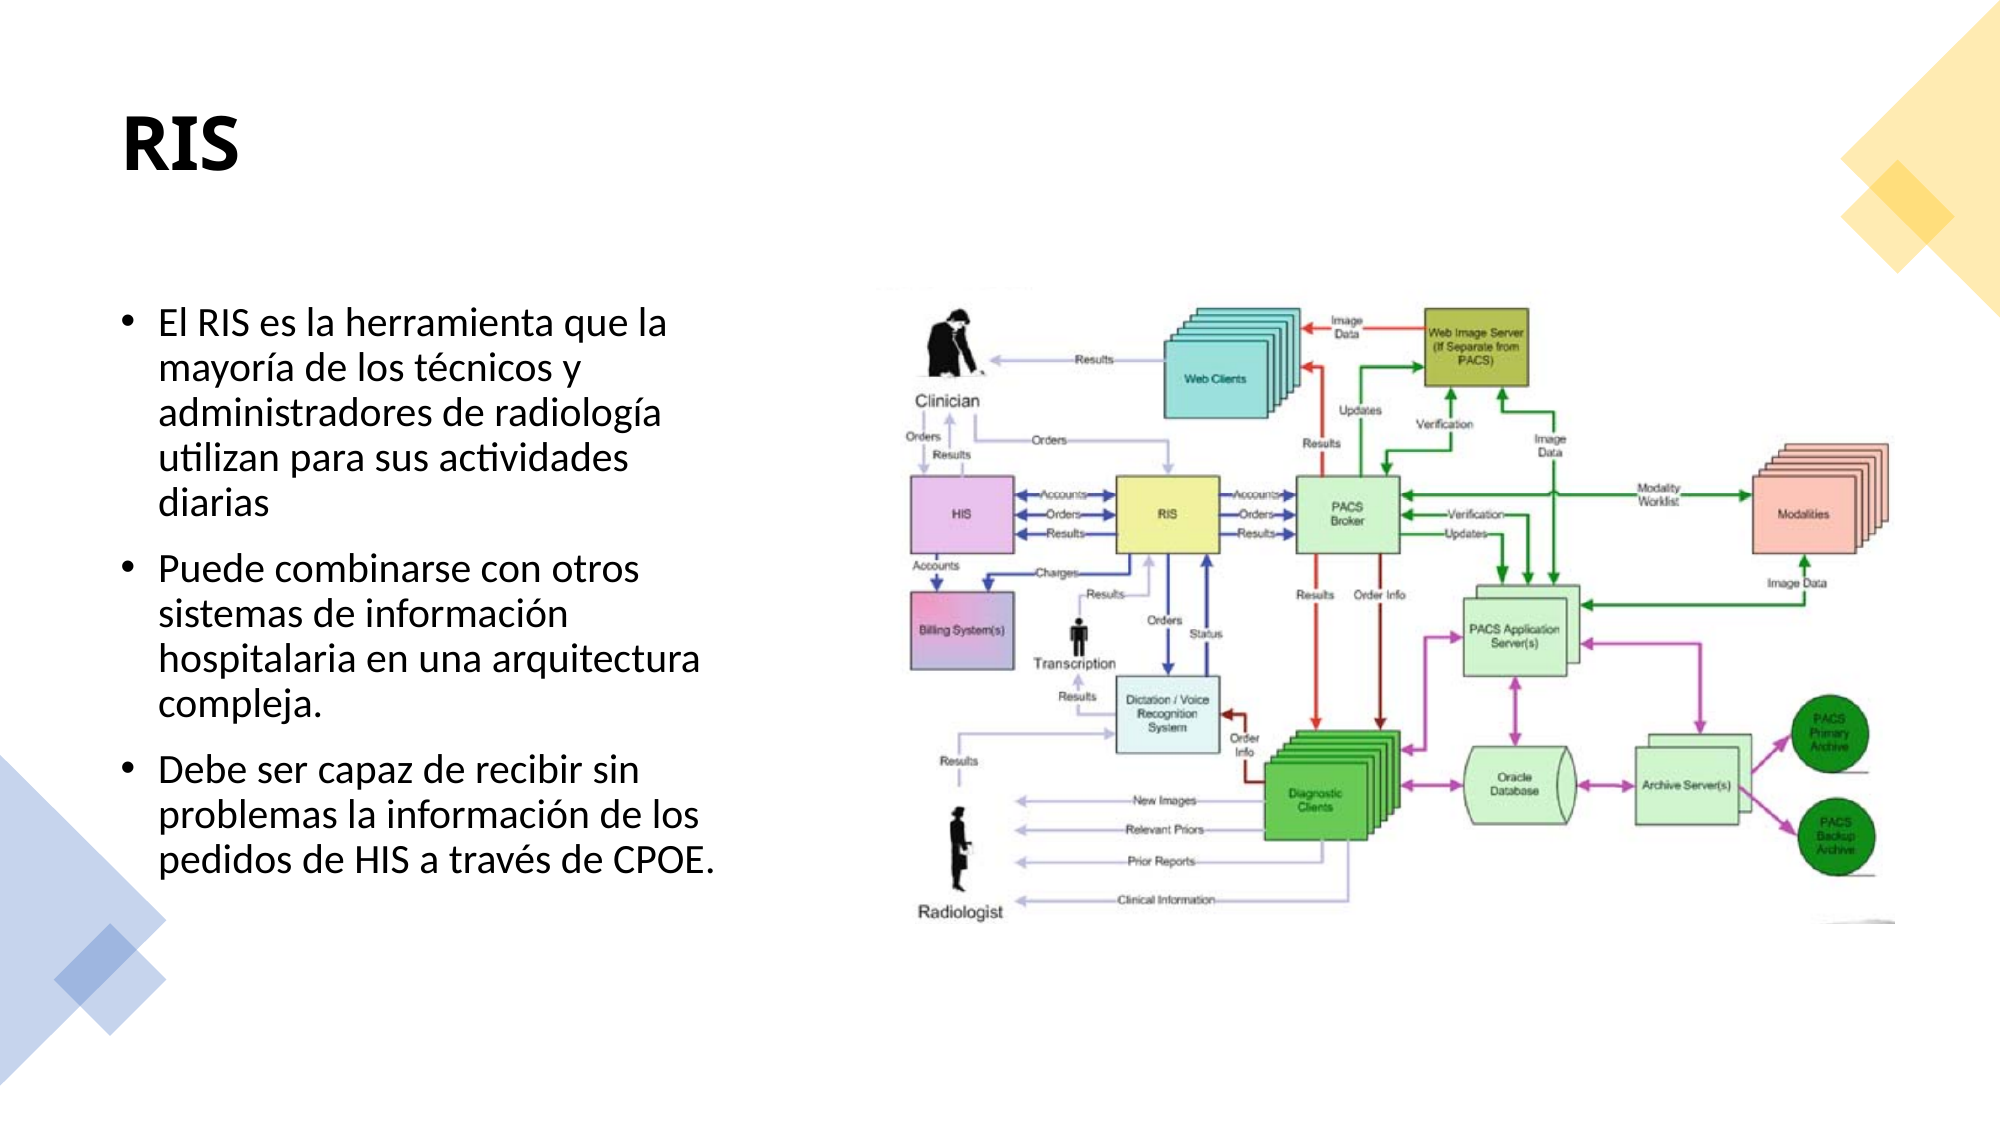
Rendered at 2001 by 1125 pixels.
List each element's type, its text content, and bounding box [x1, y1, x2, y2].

text_box [0, 0, 2000, 1125]
list El RIS es la herramienta que la mayoría de los técnicos y administradores de radiología utilizan para sus actividades diarias Puede combinarse con otros sistemas de información hospitalaria en una arquitectura compleja. Debe ser capaz de recibir sin problemas la información de los pedidos de HIS a través de CPOE. [105, 292, 763, 1014]
title RIS [105, 52, 1895, 240]
picture [868, 287, 1895, 924]
